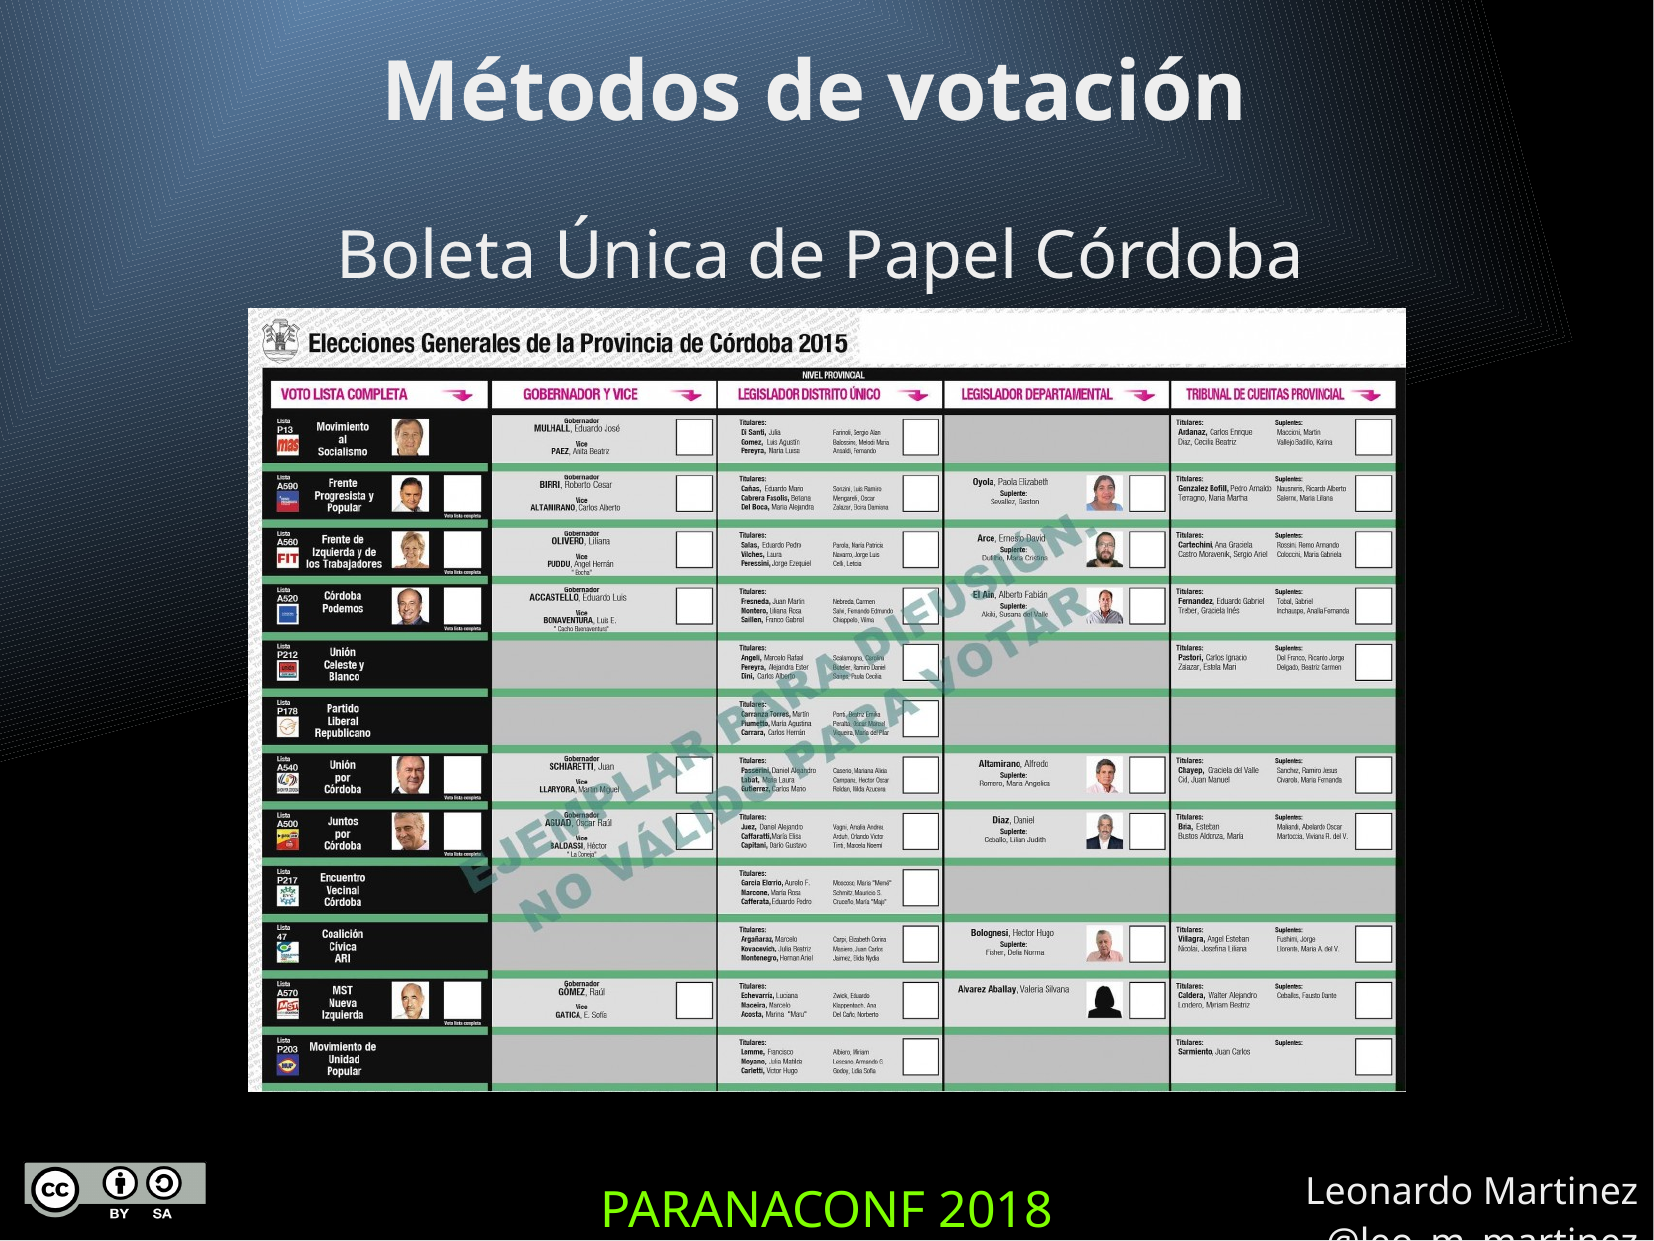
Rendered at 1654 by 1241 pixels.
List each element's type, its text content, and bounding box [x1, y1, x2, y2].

text_box Leonardo Martinez @leo_m_martinez [1204, 1157, 1654, 1241]
picture [248, 308, 1406, 1092]
title Boleta Única de Papel Córdoba [106, 209, 1536, 296]
title Métodos de votación [23, 29, 1607, 148]
picture [23, 1161, 207, 1222]
title PARANACONF 2018 [563, 1187, 1090, 1229]
